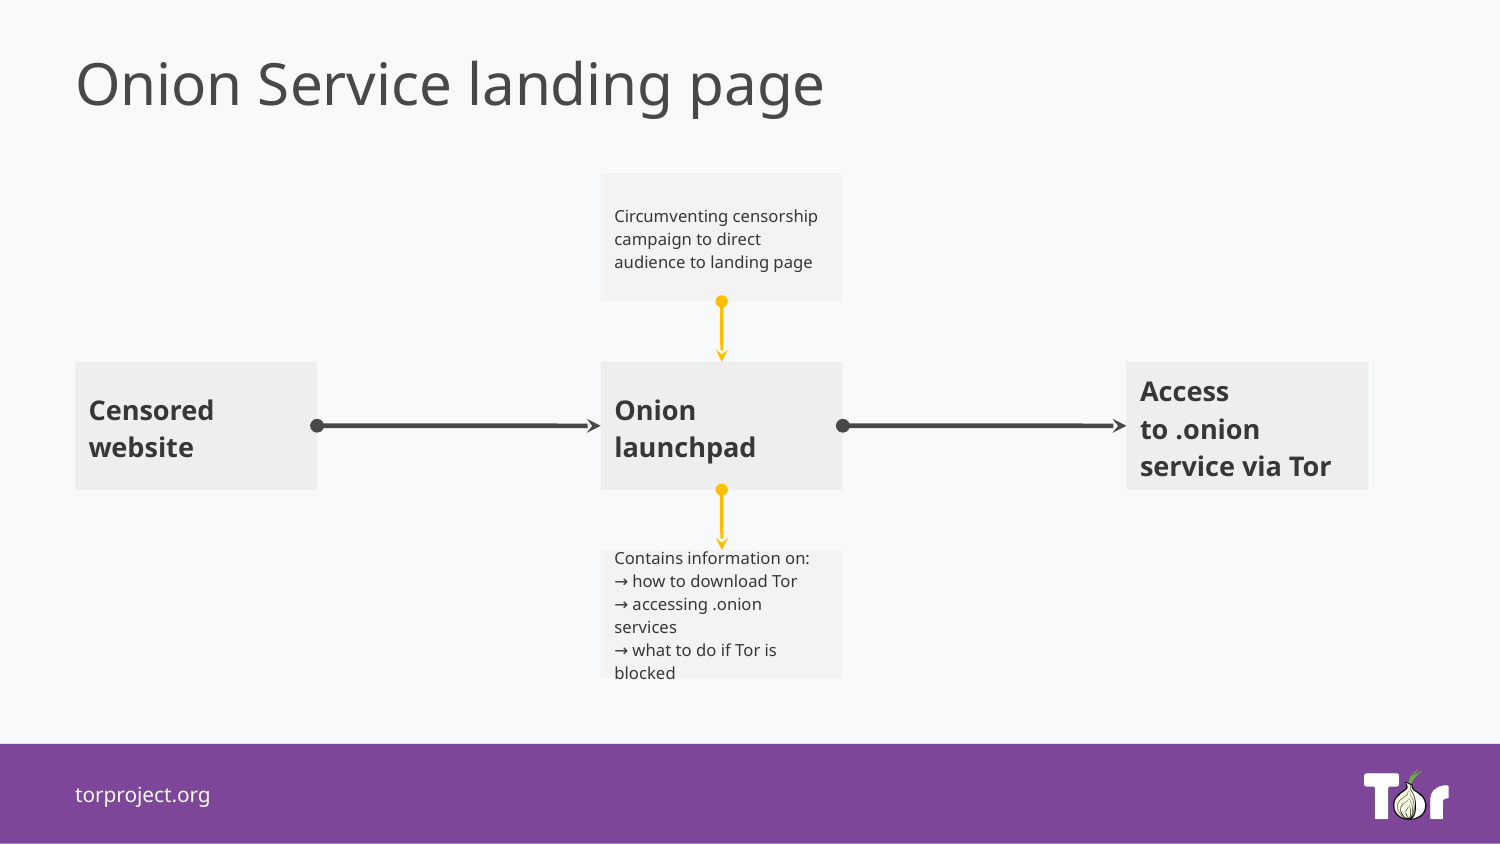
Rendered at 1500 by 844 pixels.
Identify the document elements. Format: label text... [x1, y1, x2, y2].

picture [1364, 768, 1449, 820]
text_box Circumventing censorship campaign to direct audience to landing page [600, 173, 843, 302]
text_box Contains information on: → how to download Tor → accessing .onion services → what to do if Tor is blocked [600, 550, 843, 679]
text_box Censored website [75, 361, 318, 490]
title Onion Service landing page [75, 46, 1436, 141]
text_box Access to .onion service via Tor [1126, 361, 1369, 490]
text_box Onion launchpad [600, 361, 843, 490]
